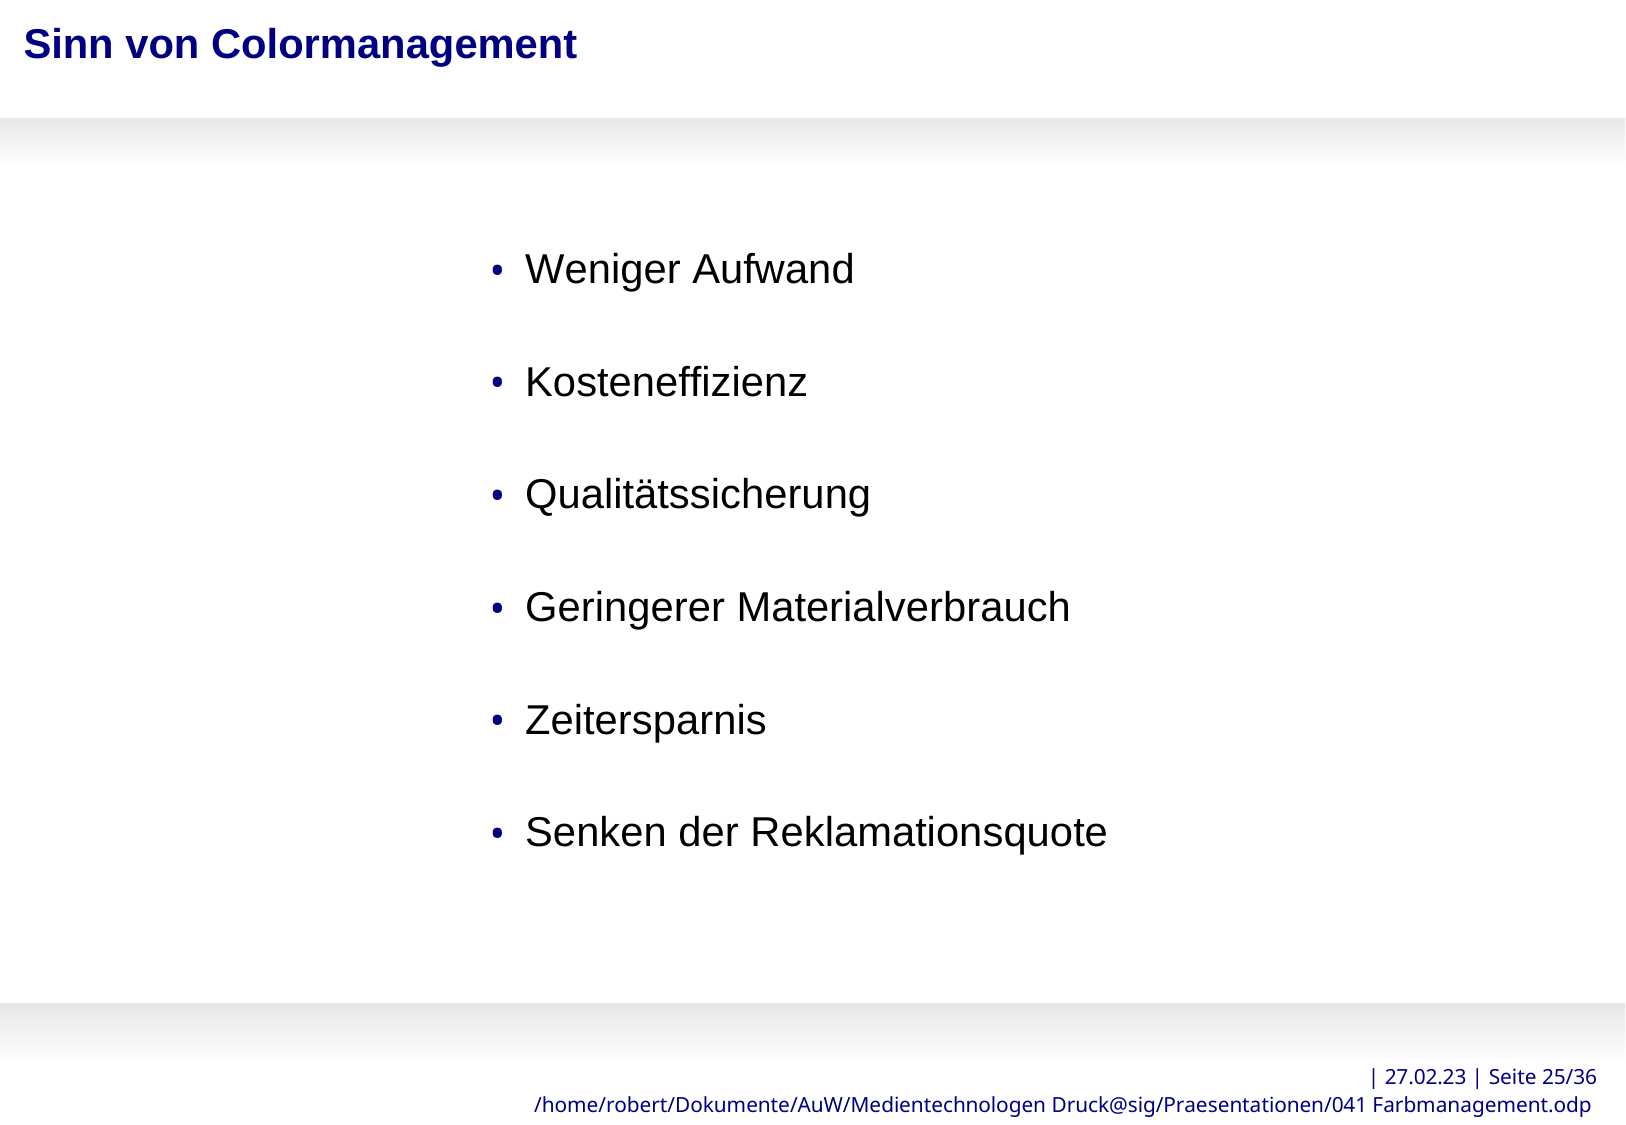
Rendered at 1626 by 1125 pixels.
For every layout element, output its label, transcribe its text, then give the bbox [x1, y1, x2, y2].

title Sinn von Colormanagement [23, 11, 1600, 130]
list Weniger Aufwand Kosteneffizienz Qualitätssicherung Geringerer Materialverbrauch Zeitersparnis Senken der Reklamationsquote [442, 236, 1588, 850]
